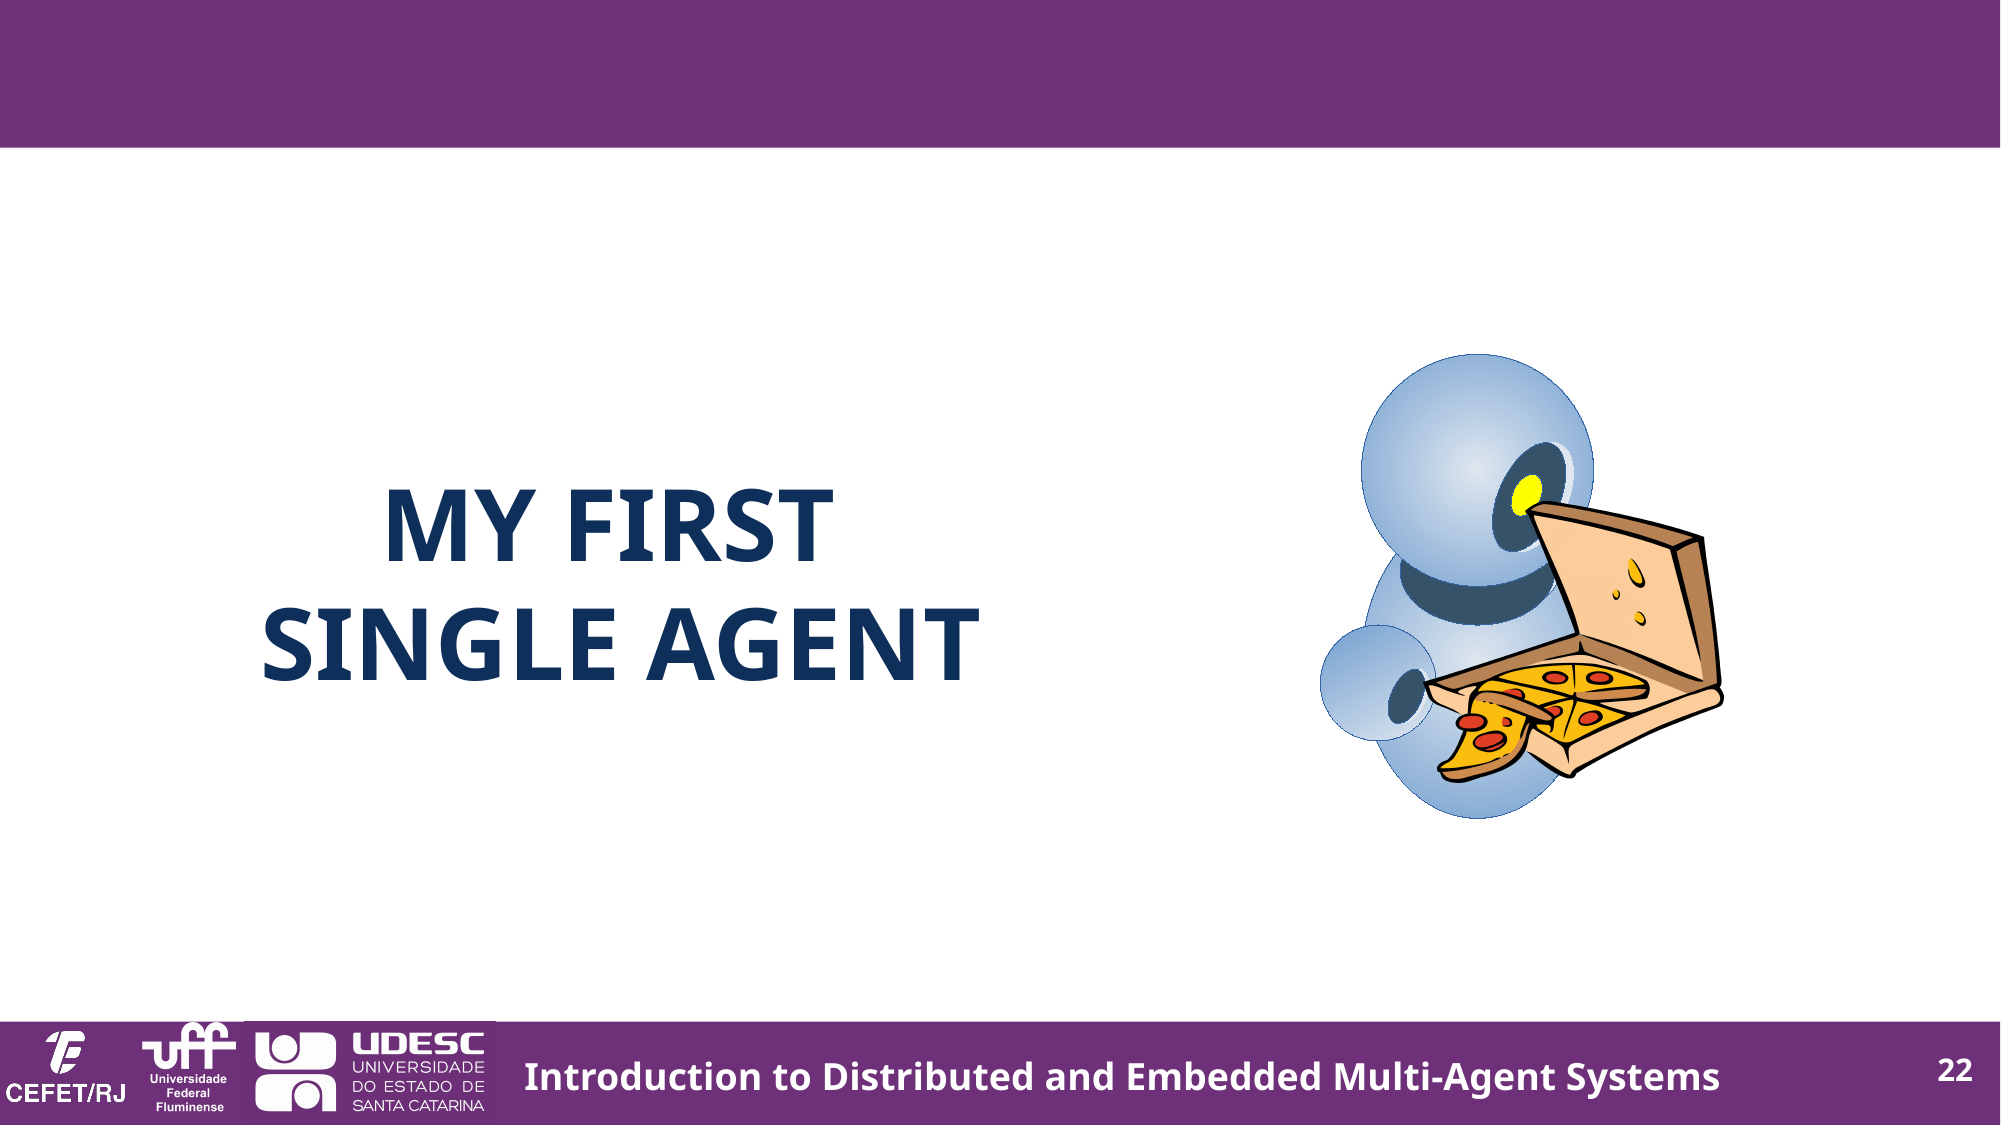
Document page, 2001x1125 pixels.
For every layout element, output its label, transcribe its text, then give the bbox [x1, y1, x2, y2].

picture [6, 1009, 125, 1125]
picture [1423, 501, 1724, 783]
text_box [1320, 354, 1594, 819]
picture [141, 1021, 237, 1117]
picture [244, 1021, 496, 1123]
text_box MY FIRST SINGLE AGENT [115, 453, 1127, 709]
